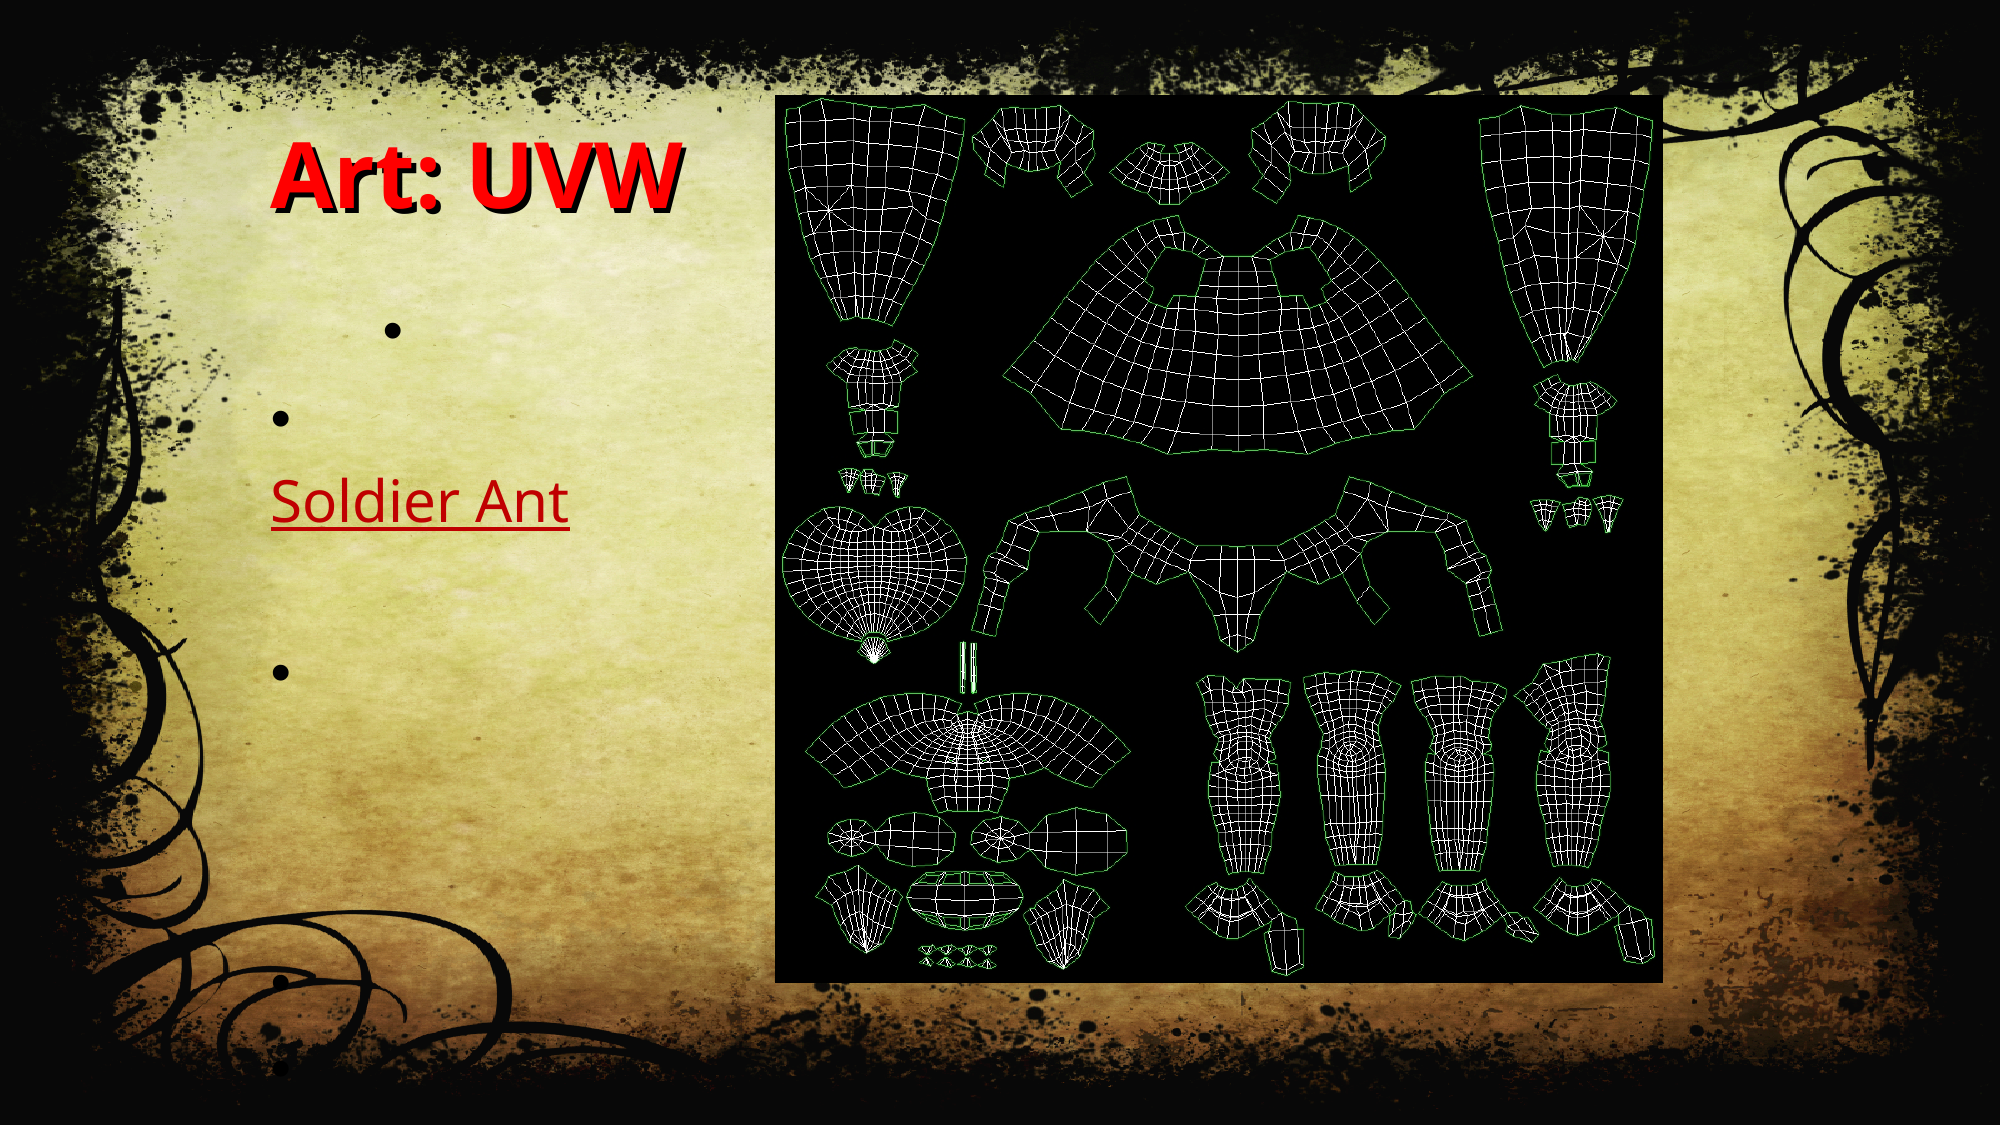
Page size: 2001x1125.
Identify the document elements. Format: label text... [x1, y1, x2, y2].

picture [775, 95, 1663, 983]
title Art: UVW [255, 70, 1981, 288]
list Soldier Ant [255, 288, 1981, 1002]
